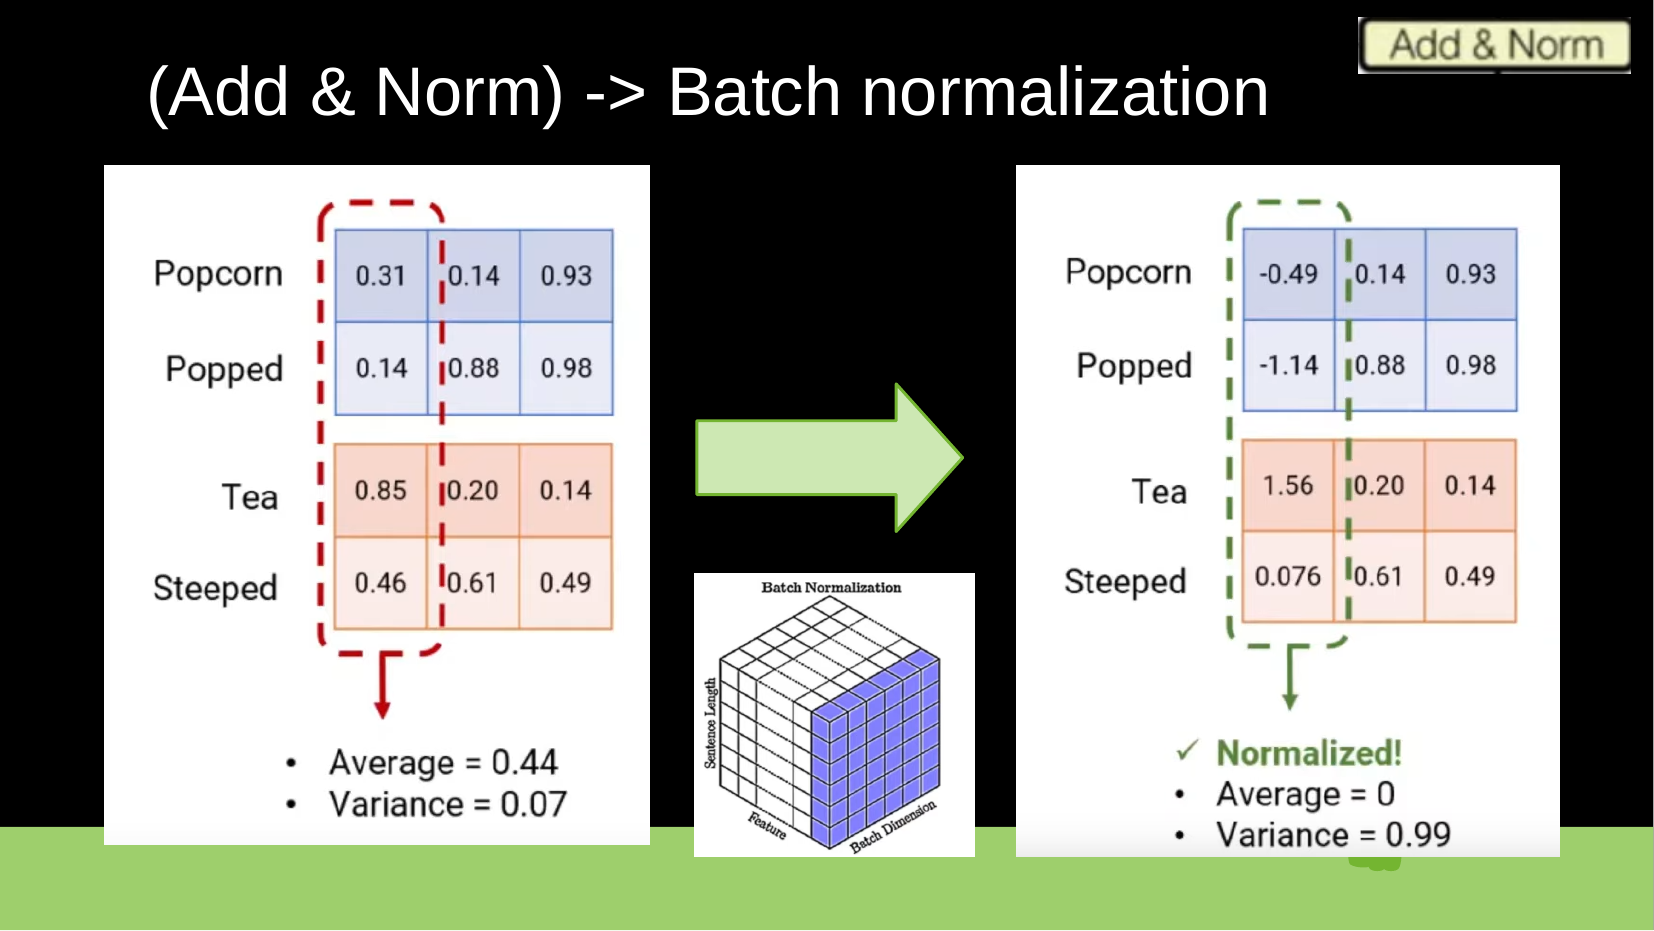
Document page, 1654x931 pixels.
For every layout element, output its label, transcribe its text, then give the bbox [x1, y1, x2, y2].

picture [104, 165, 650, 845]
text_box [696, 383, 963, 532]
picture [694, 573, 975, 857]
picture [1358, 17, 1631, 74]
title (Add & Norm) -> Batch normalization [0, 17, 1447, 166]
picture [1016, 165, 1560, 857]
